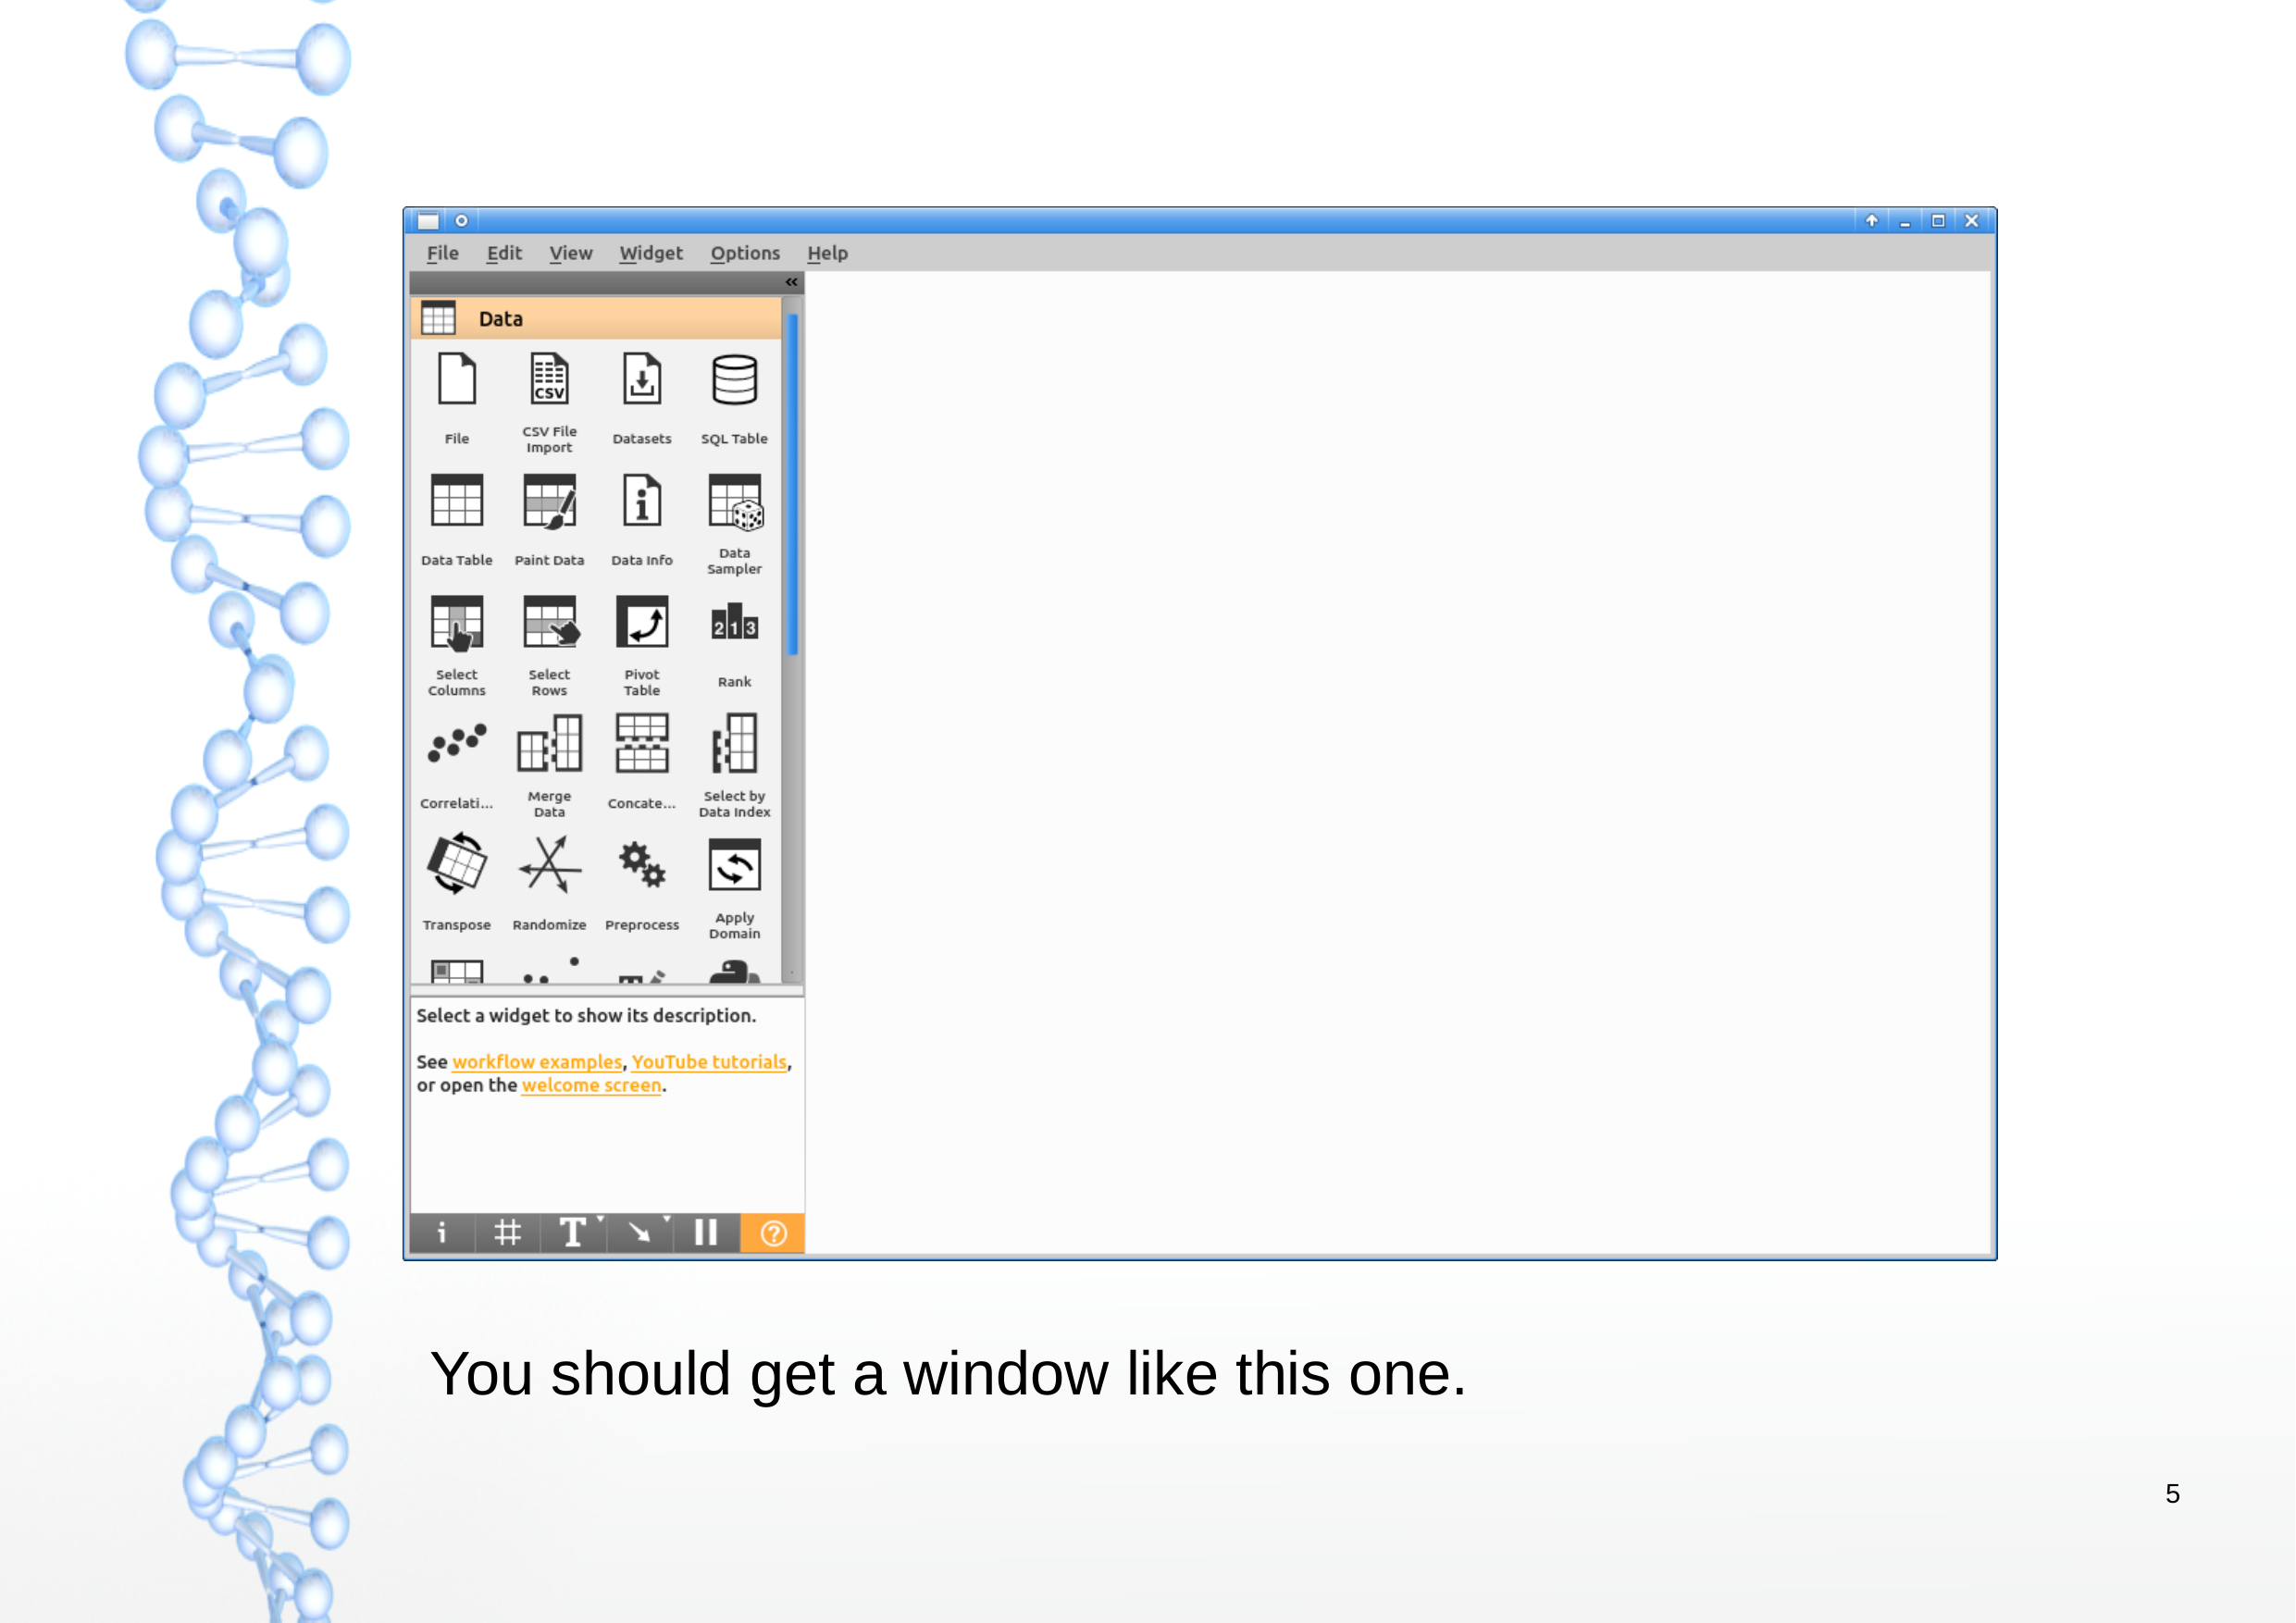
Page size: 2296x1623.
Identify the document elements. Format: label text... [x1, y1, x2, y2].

picture [0, 0, 2296, 1623]
text_box You should get a window like this one. [416, 1332, 2014, 1416]
